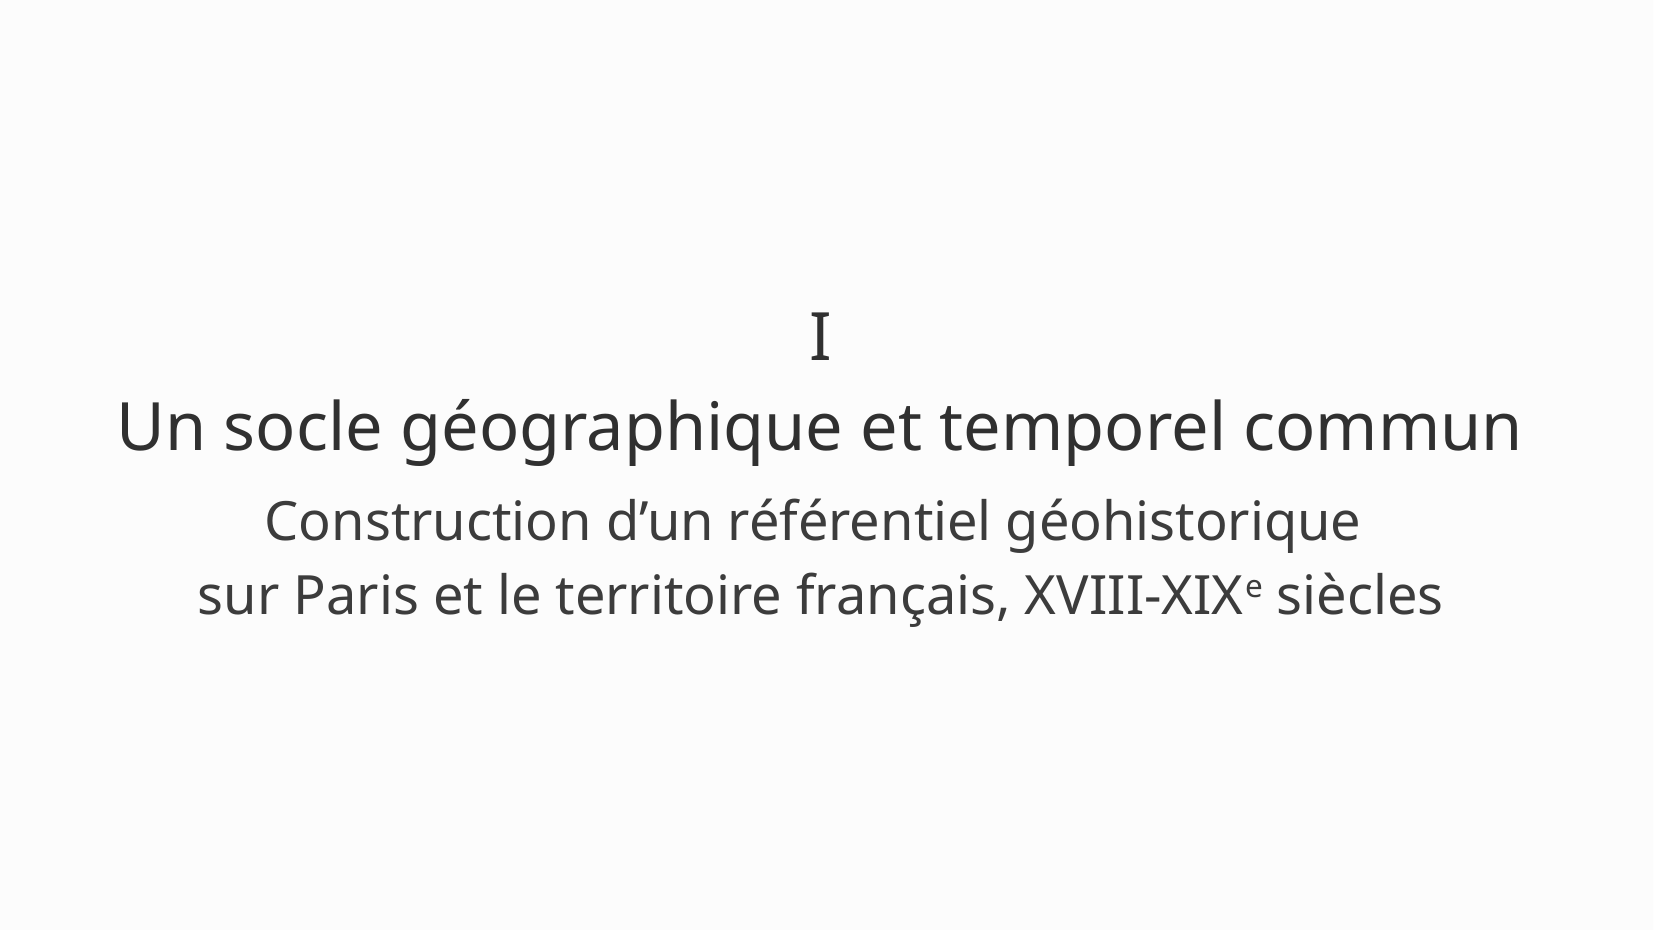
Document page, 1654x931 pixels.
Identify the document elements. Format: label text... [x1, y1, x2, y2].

text_box Construction d’un référentiel géohistorique sur Paris et le territoire français, XVIII-XIXe siècles [165, 475, 1477, 649]
text_box I Un socle géographique et temporel commun [23, 281, 1619, 531]
